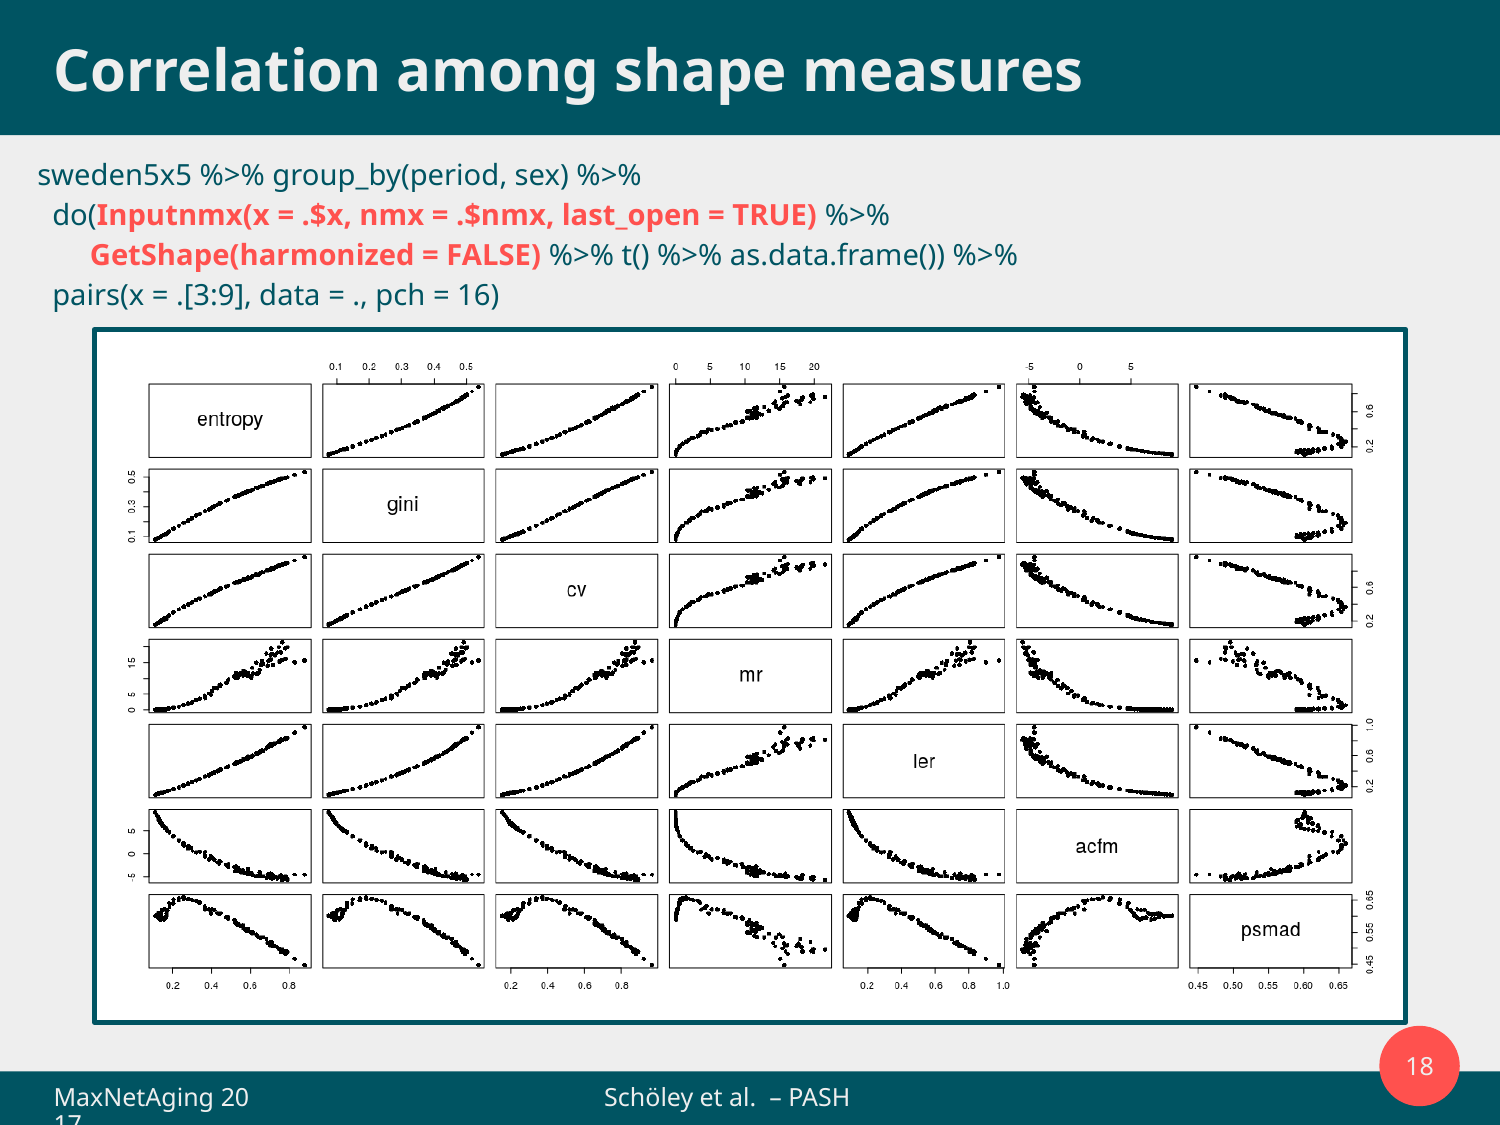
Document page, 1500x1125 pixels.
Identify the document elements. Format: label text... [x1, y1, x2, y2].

title Correlation among shape measures [53, 0, 1447, 141]
picture [96, 331, 1404, 1021]
text_box sweden5x5 %>% group_by(period, sex) %>% do(Inputnmx(x = .$x, nmx = .$nmx, last_open = TRUE) %>% GetShape(harmonized = FALSE) %>% t() %>% as.data.frame()) %>% pairs(x = .[3:9], data = ., pch = 16) [22, 147, 1478, 301]
